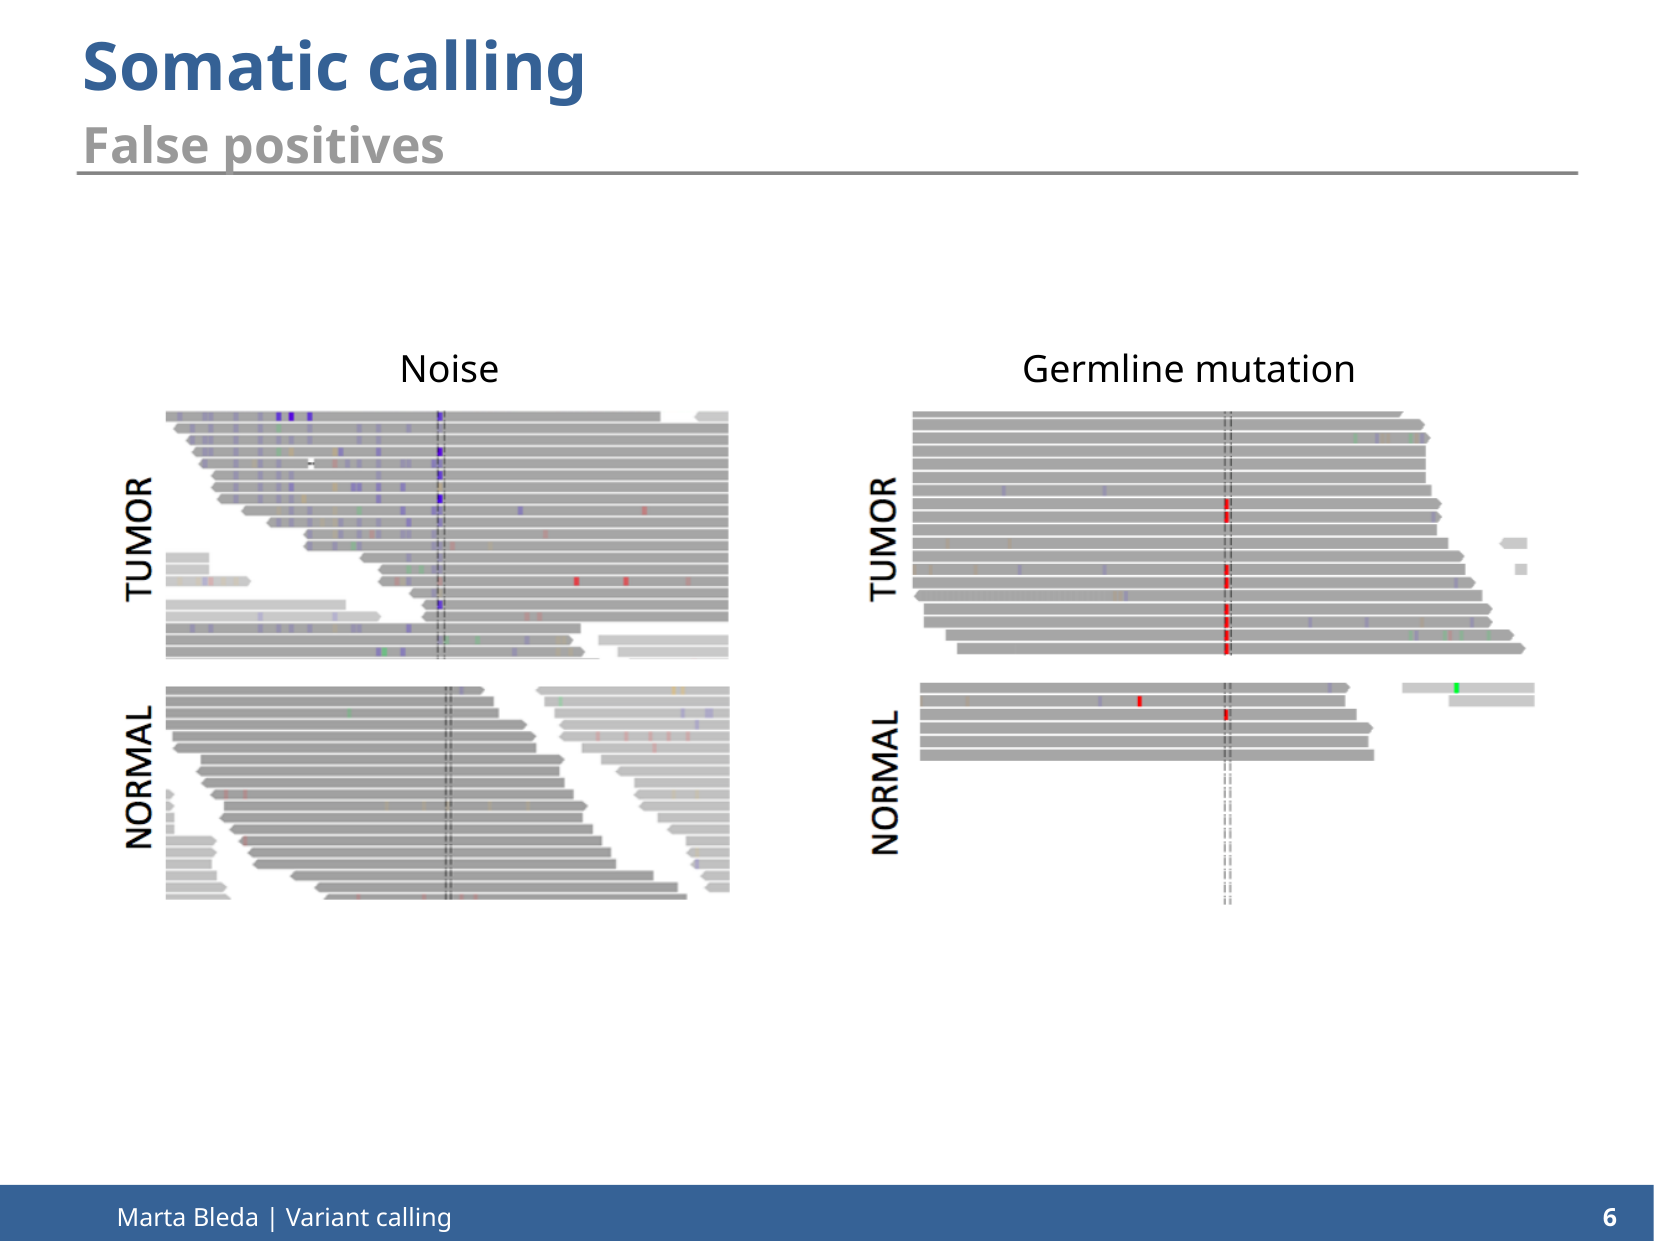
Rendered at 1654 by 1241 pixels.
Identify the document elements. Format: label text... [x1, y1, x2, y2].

picture [74, 170, 226, 175]
text_box Germline mutation [915, 335, 1464, 394]
picture [114, 409, 1540, 906]
title Somatic calling False positives [82, 31, 1571, 166]
picture [233, 170, 1580, 175]
text_box Noise [175, 335, 724, 394]
